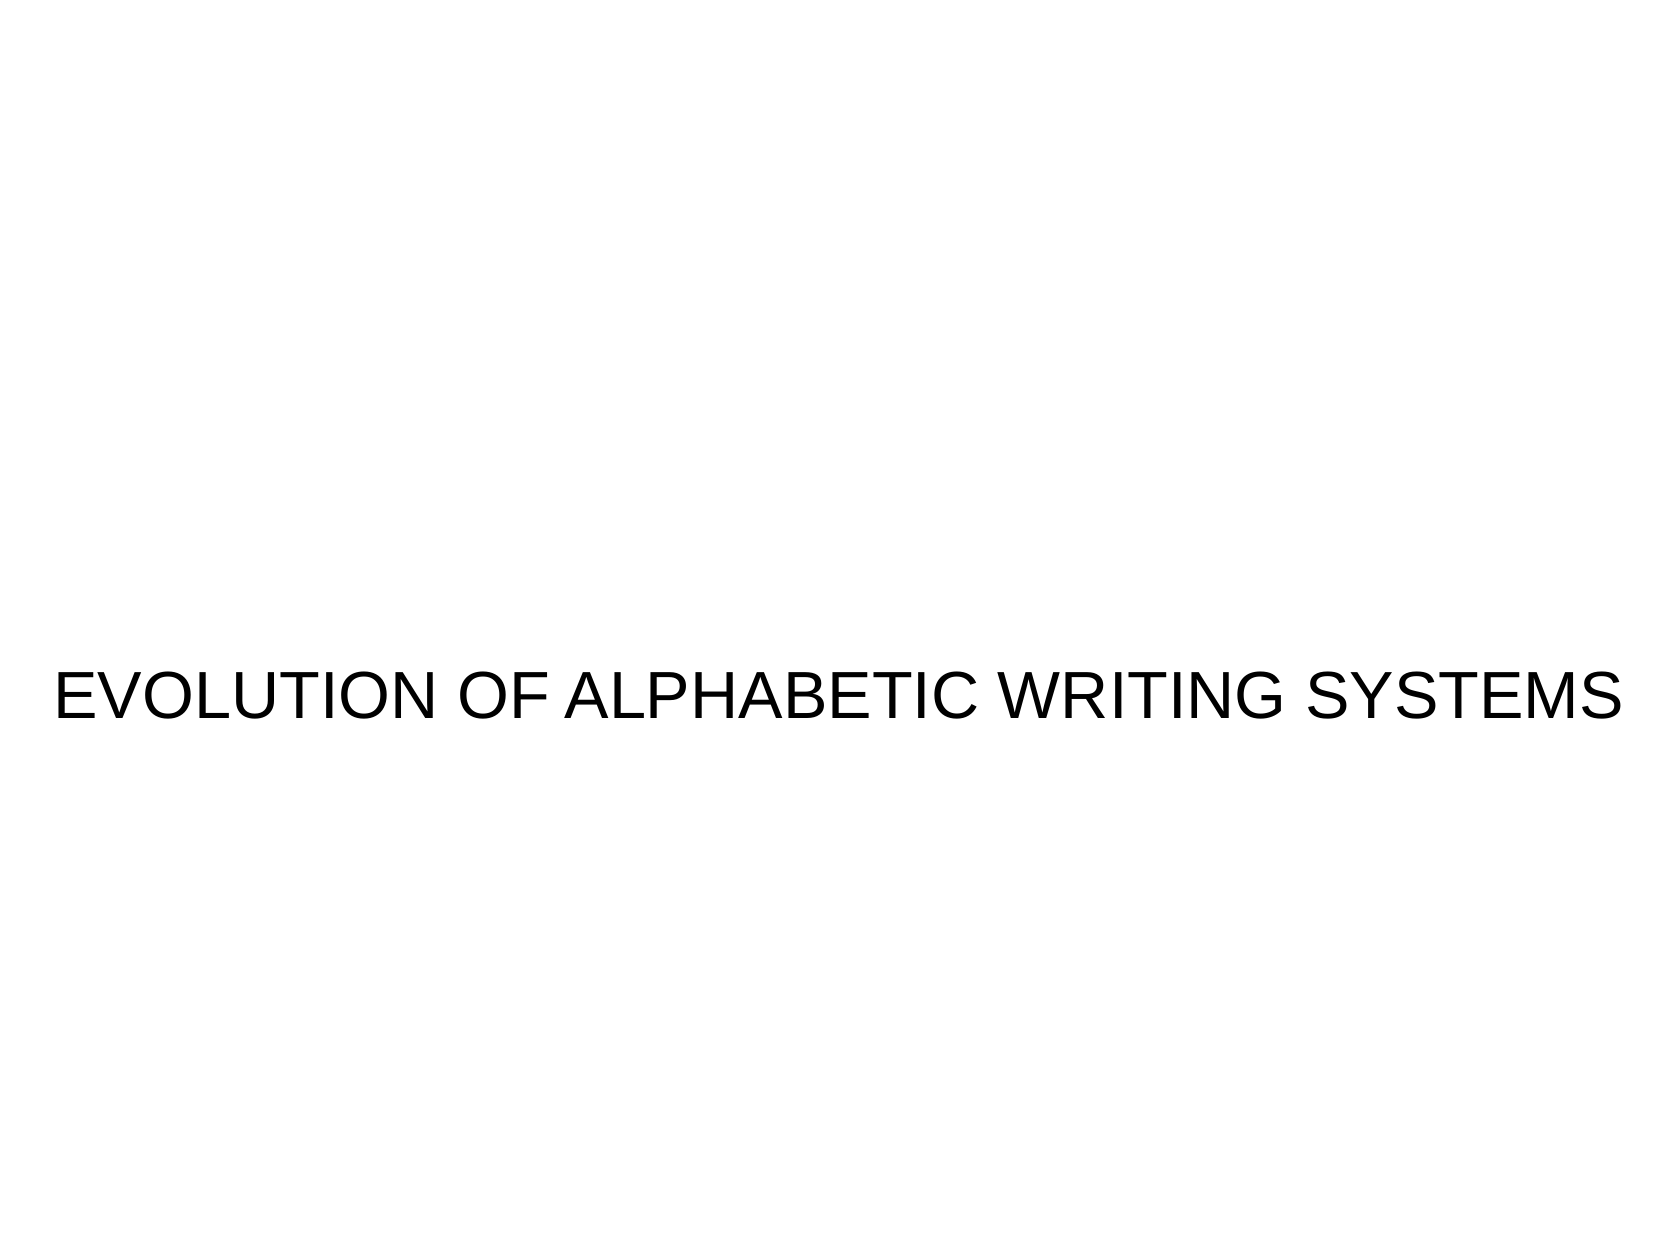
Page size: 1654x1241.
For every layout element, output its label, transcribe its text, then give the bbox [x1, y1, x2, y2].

subtitle EVOLUTION OF ALPHABETIC WRITING SYSTEMS [25, 233, 1654, 1158]
